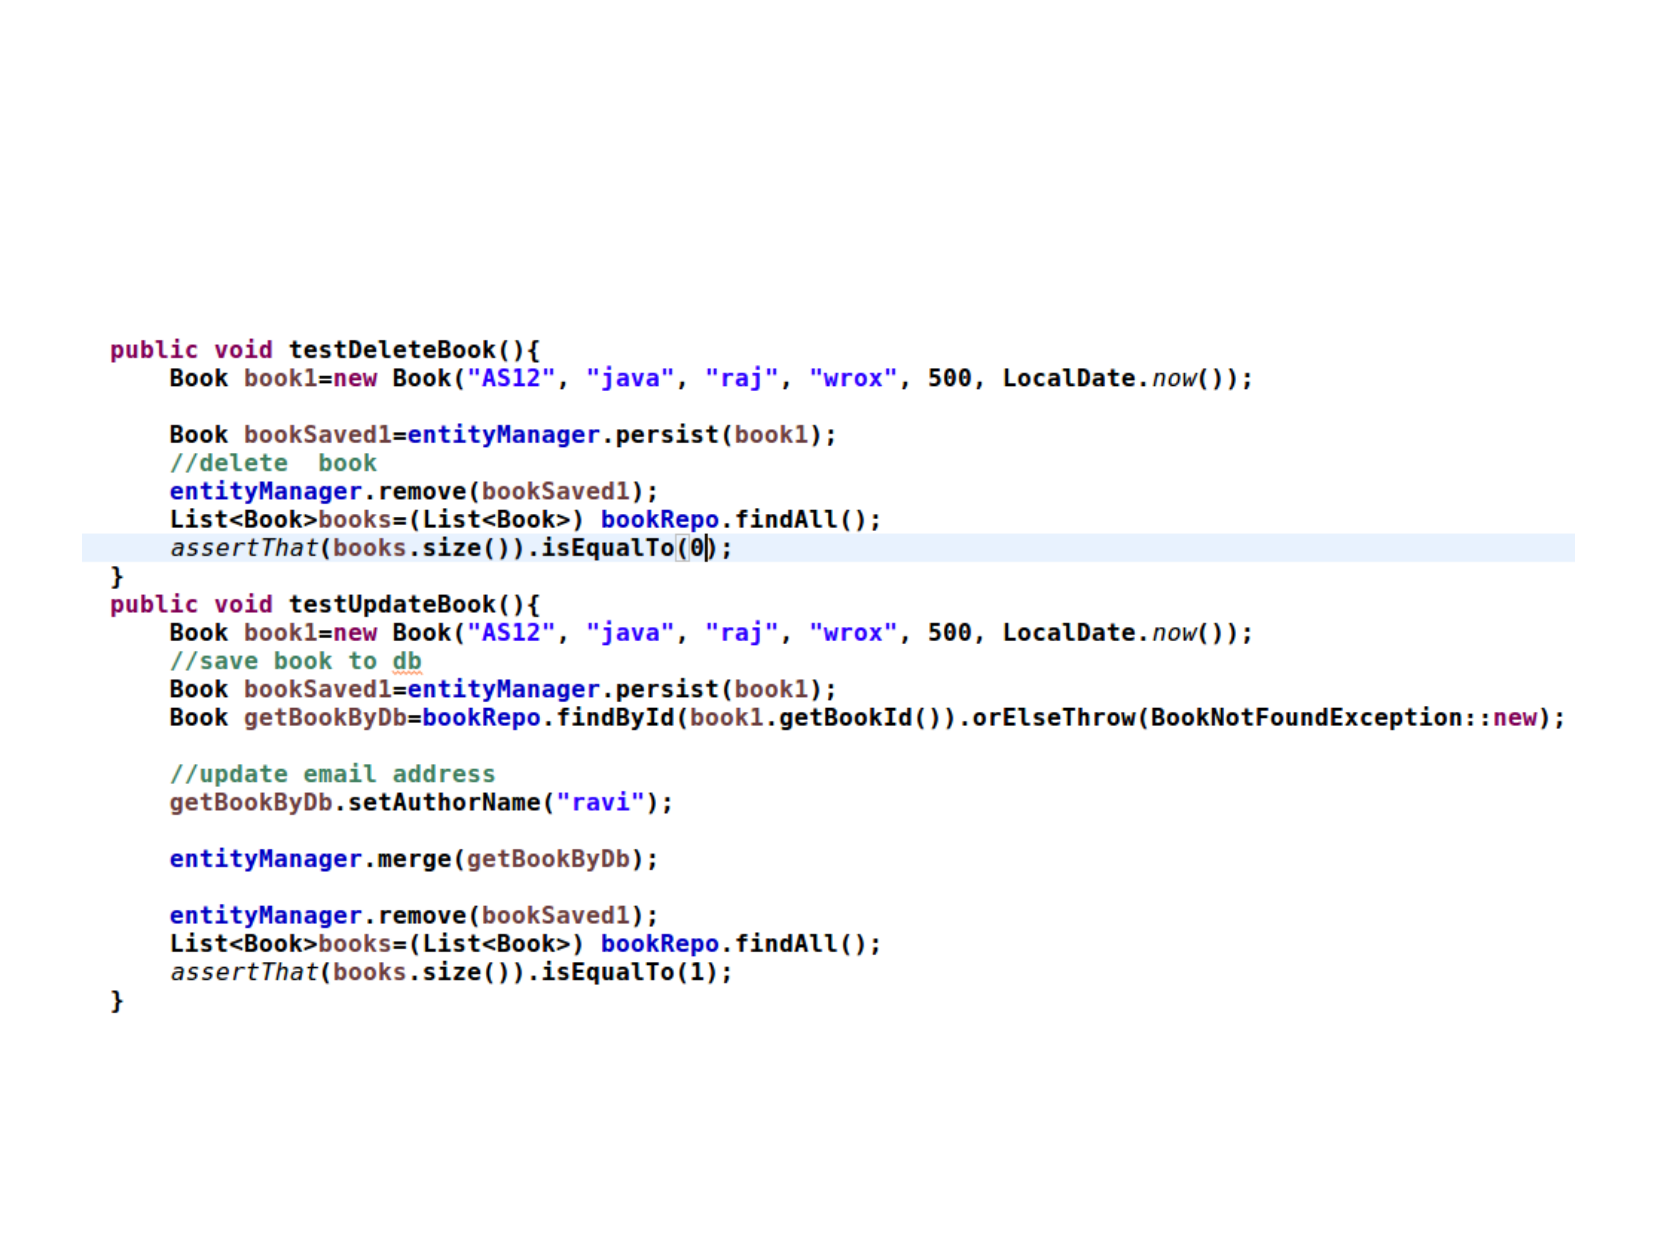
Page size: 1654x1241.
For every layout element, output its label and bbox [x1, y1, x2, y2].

picture [82, 324, 1575, 1028]
